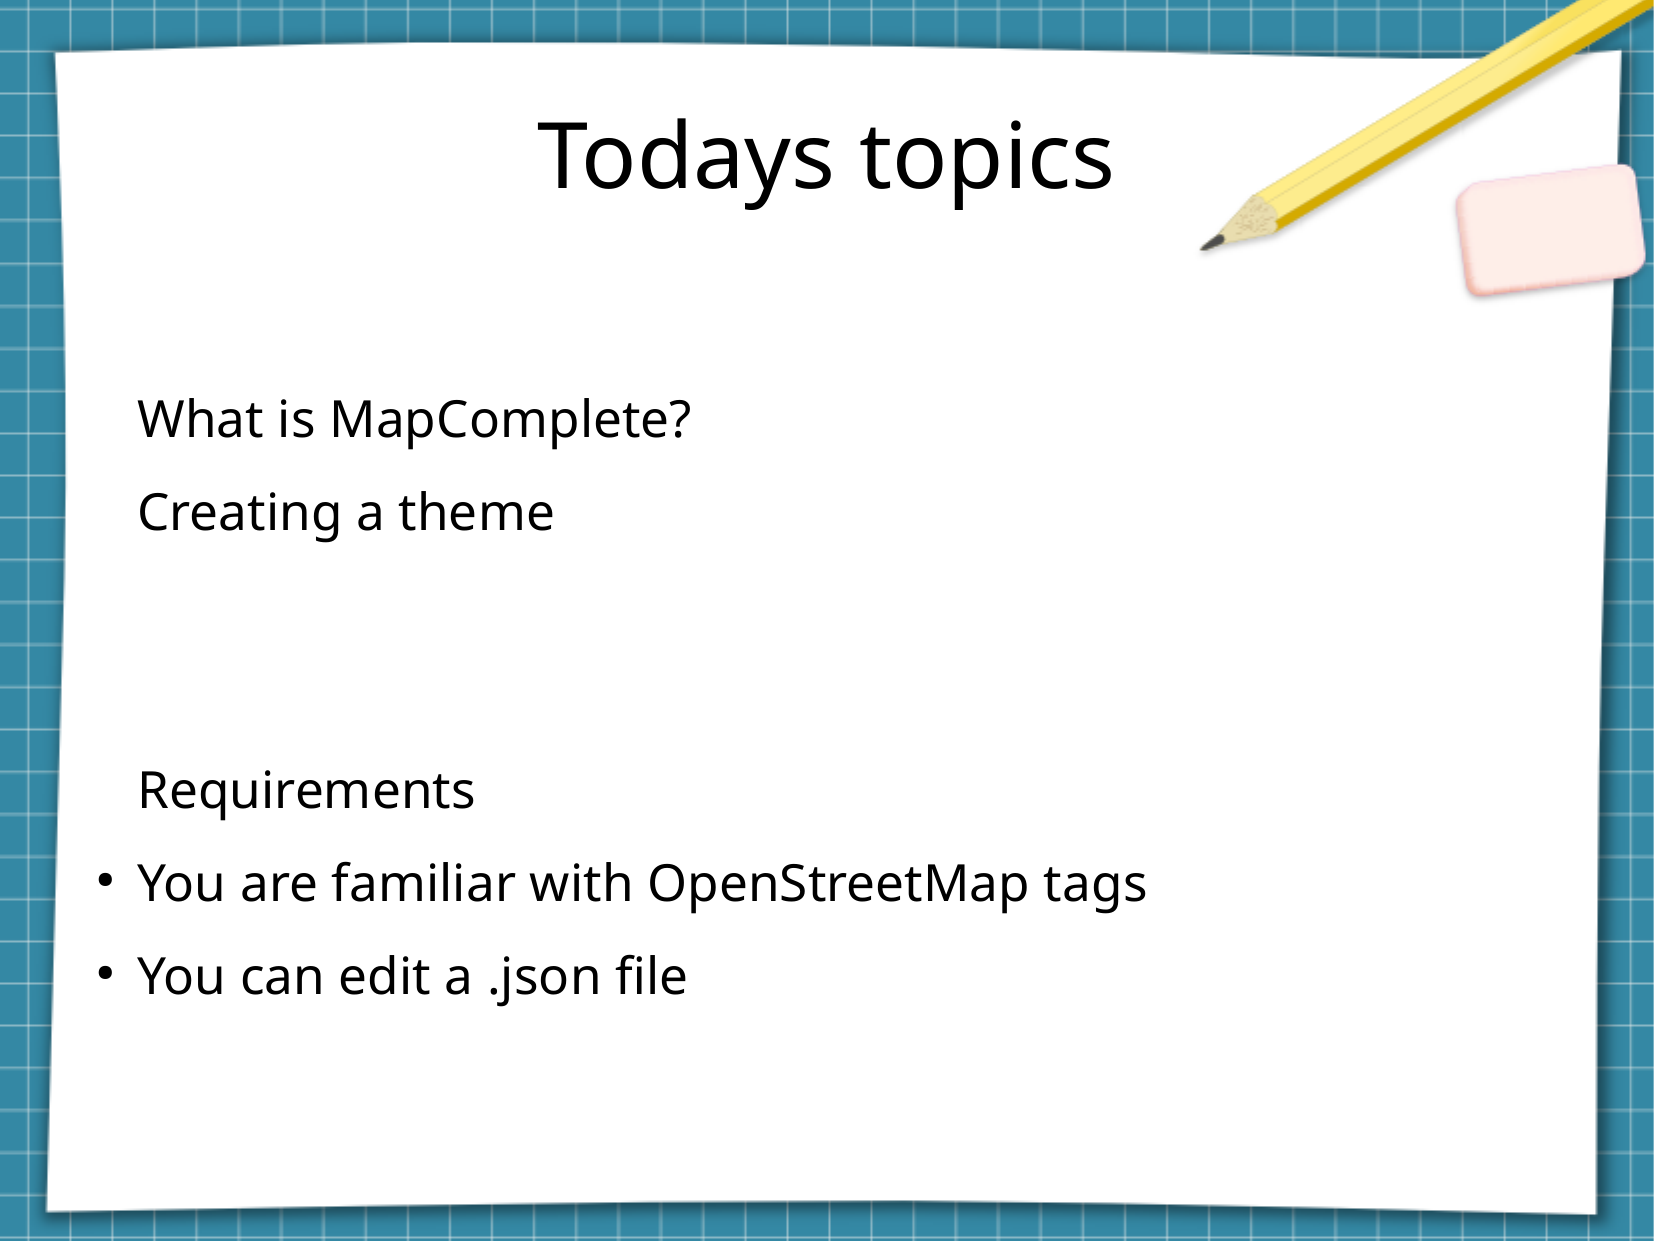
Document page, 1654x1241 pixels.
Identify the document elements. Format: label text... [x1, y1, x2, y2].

list What is MapComplete? Creating a theme Requirements You are familiar with OpenStreetMap tags You can edit a .json file [82, 290, 1571, 1010]
title Todays topics [82, 49, 1571, 257]
picture [0, 0, 1654, 1241]
